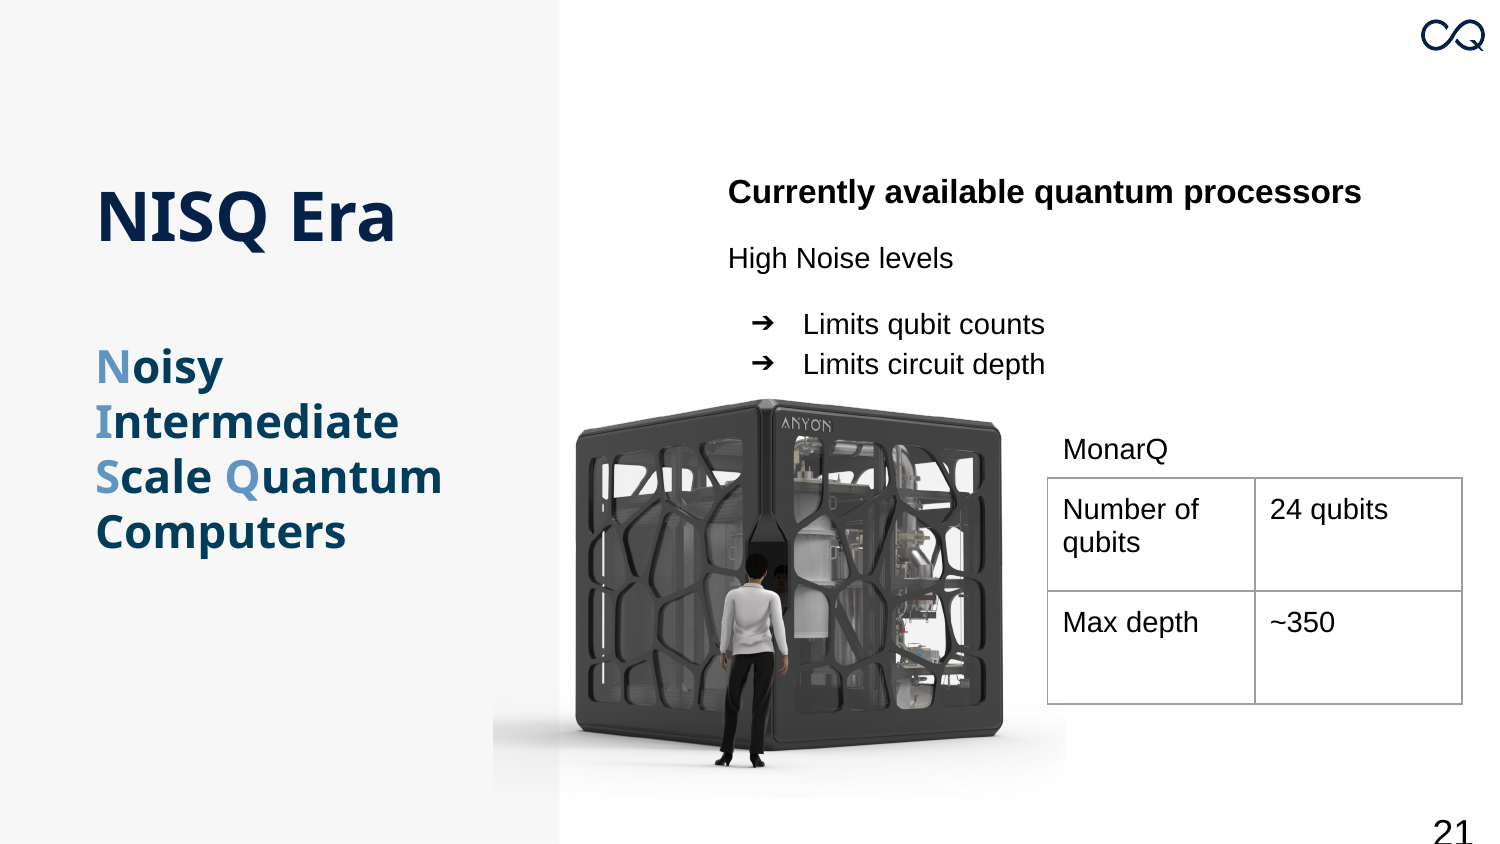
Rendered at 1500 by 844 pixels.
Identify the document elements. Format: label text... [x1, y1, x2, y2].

picture [493, 355, 1066, 799]
text_box Currently available quantum processors High Noise levels Limits qubit counts Limits circuit depth [712, 148, 1426, 375]
table_header Number of qubits [1048, 479, 1254, 590]
title NISQ Era Noisy Intermediate Scale Quantum Computers [79, 157, 545, 694]
picture [1421, 19, 1485, 51]
text_box MonarQ [1047, 415, 1280, 466]
table_cell ~350 [1256, 592, 1461, 703]
table_header 24 qubits [1256, 479, 1461, 590]
table_cell Max depth [1048, 592, 1254, 703]
